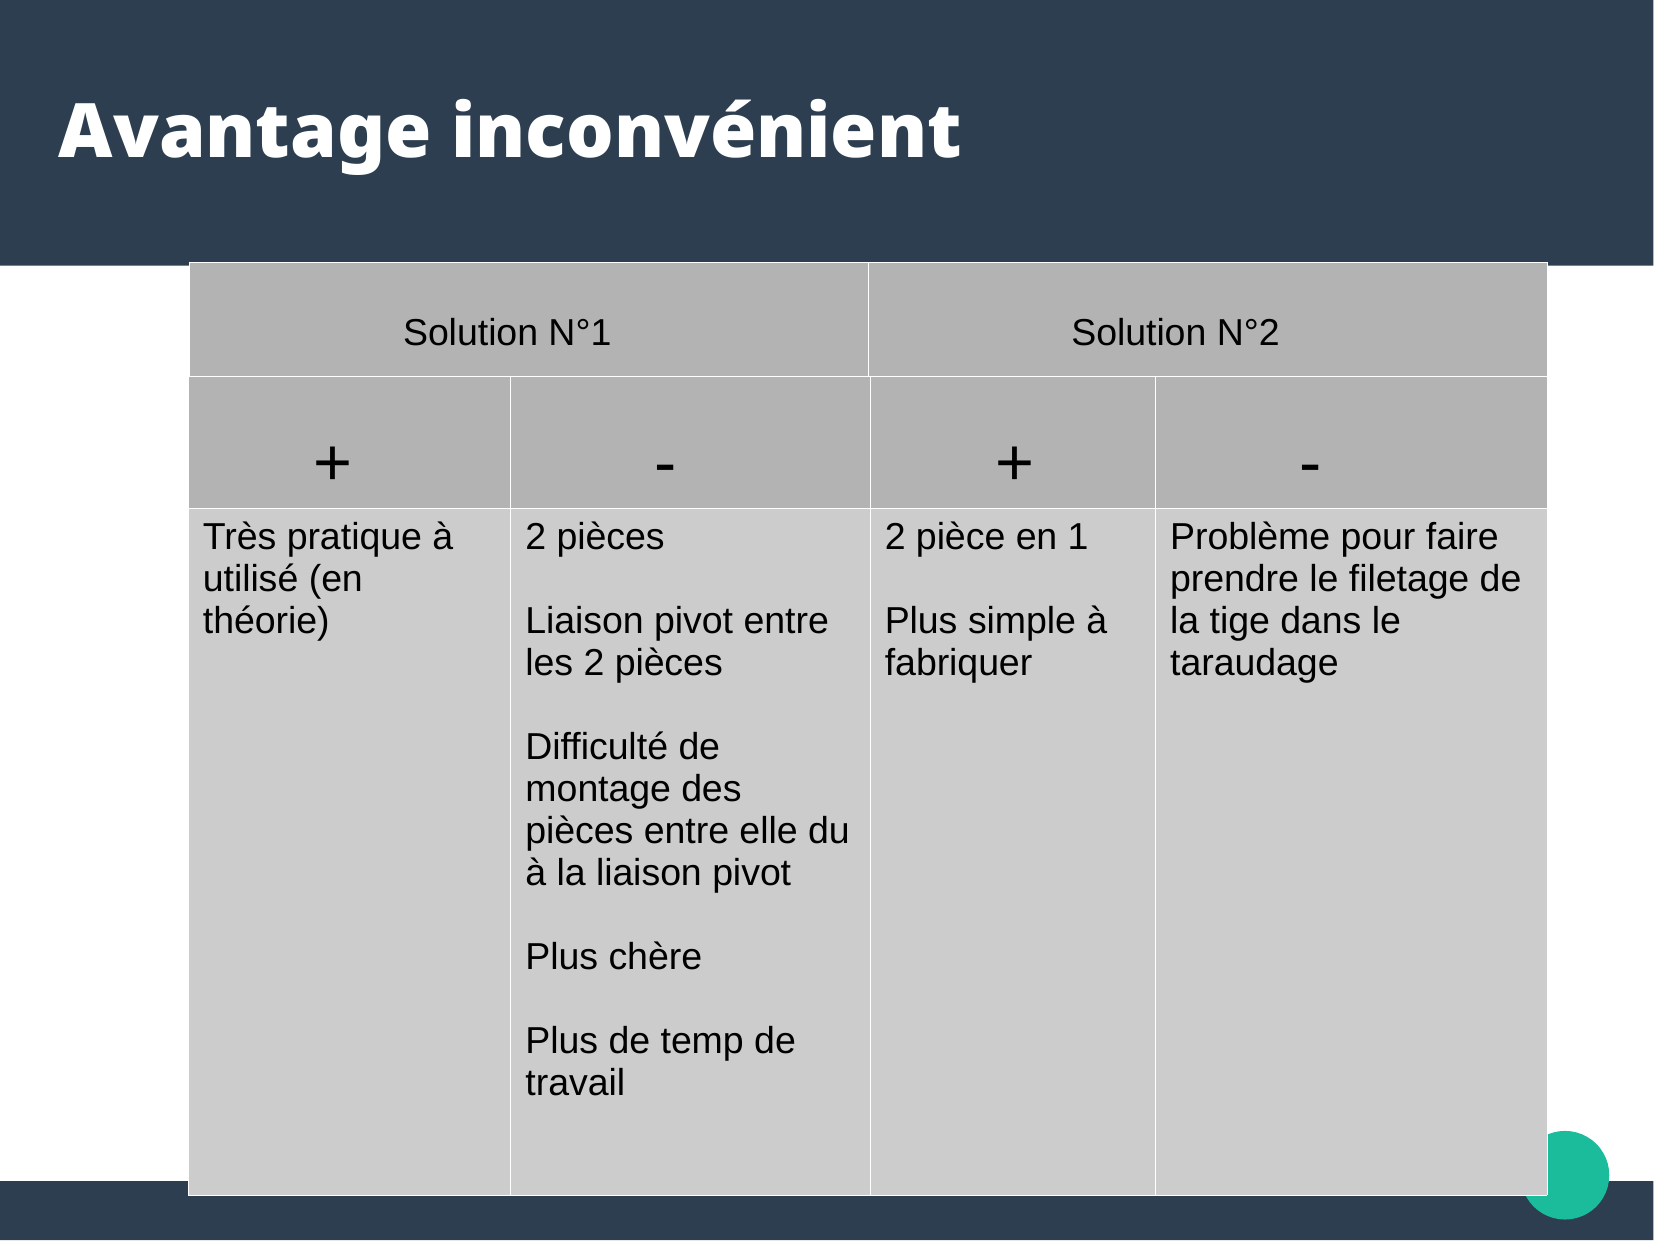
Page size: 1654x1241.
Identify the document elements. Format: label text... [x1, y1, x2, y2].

table_cell Très pratique à utilisé (en théorie) [189, 509, 510, 1195]
table_header + [189, 377, 510, 508]
table_cell 2 pièces Liaison pivot entre les 2 pièces Difficulté de montage des pièces entre elle du à la liaison pivot Plus chère Plus de temp de travail [511, 509, 870, 1195]
table_header - [1156, 377, 1547, 508]
table_header Solution N°1 [190, 263, 868, 376]
title Avantage inconvénient [59, 49, 1595, 207]
table_header Solution N°2 [869, 263, 1547, 376]
table_cell 2 pièce en 1 Plus simple à fabriquer [871, 509, 1155, 1195]
table_cell Problème pour faire prendre le filetage de la tige dans le taraudage [1156, 509, 1547, 1195]
table_header - [511, 377, 870, 508]
table_header + [871, 377, 1155, 508]
